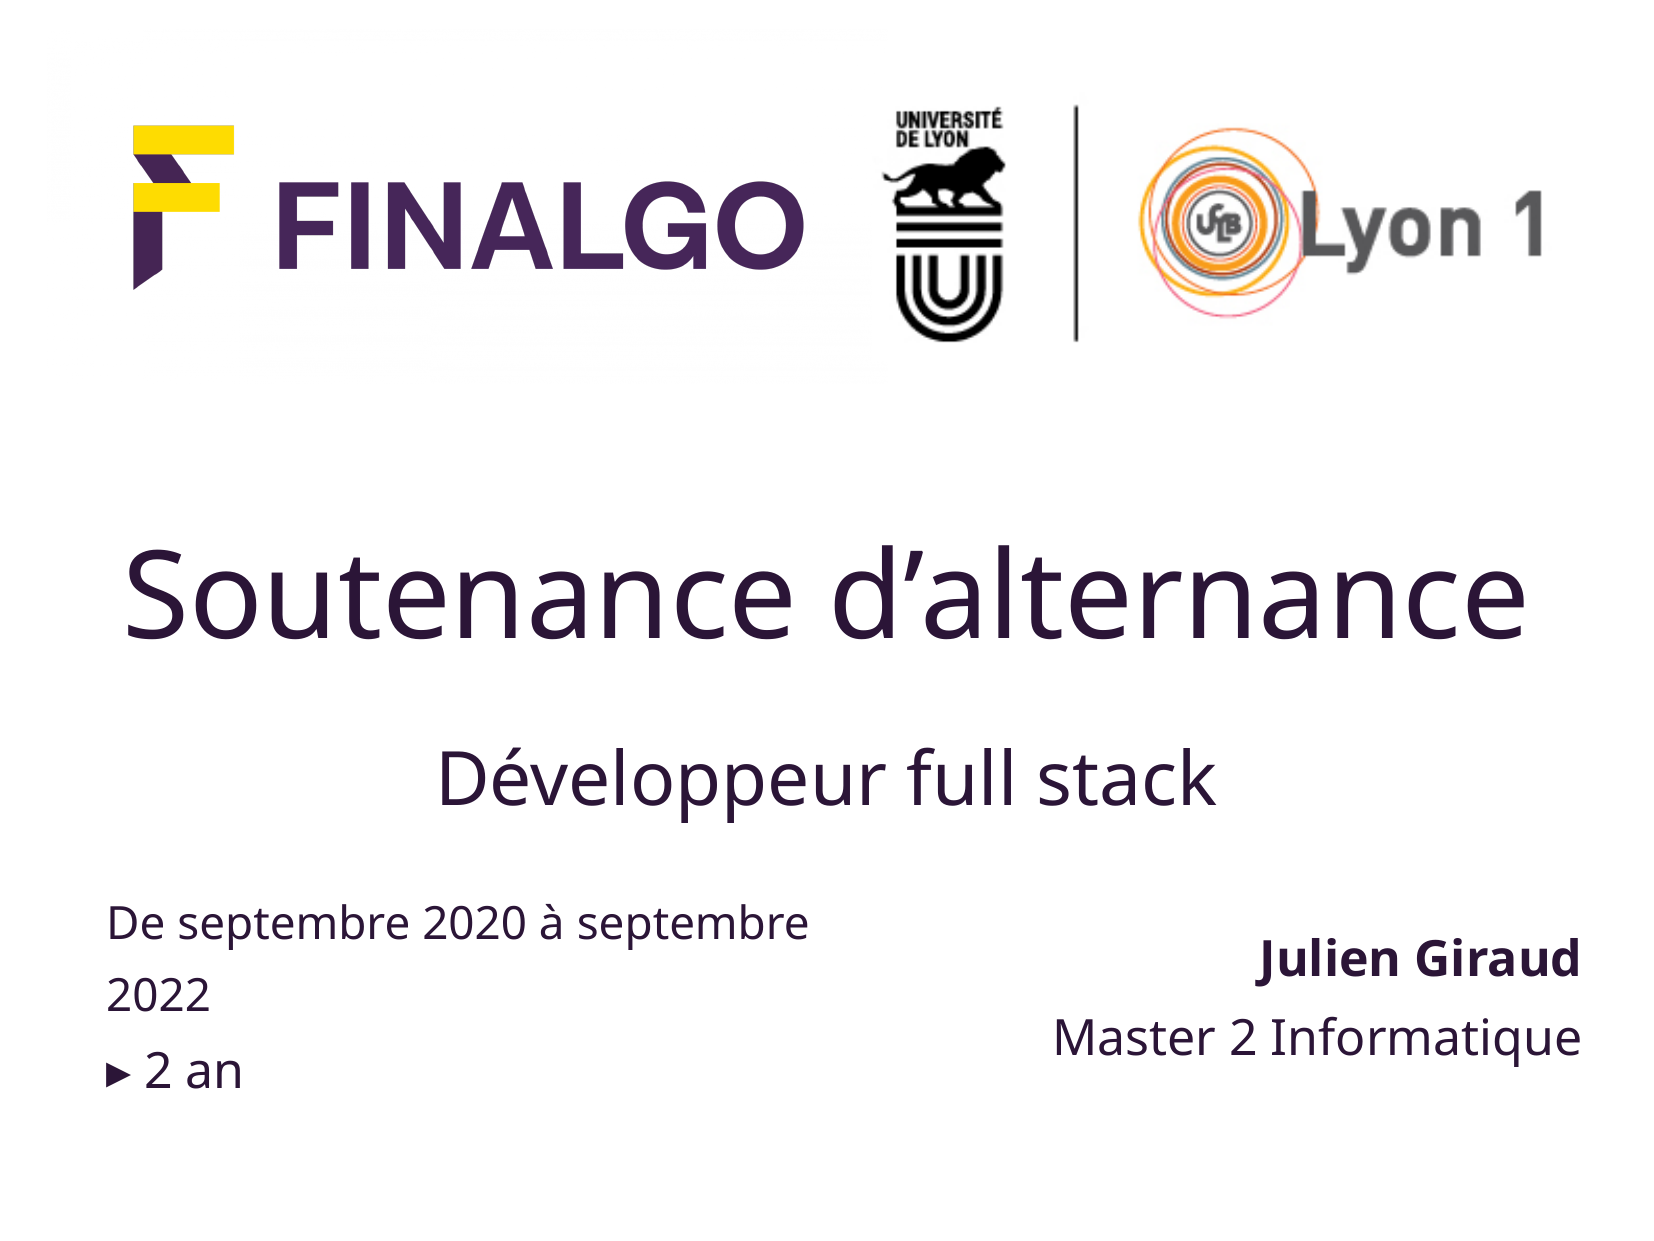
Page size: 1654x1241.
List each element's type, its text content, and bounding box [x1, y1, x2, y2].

title Soutenance d’alternance Développeur full stack [82, 424, 1571, 892]
text_box Julien Giraud Master 2 Informatique [992, 915, 1583, 1071]
picture [47, 29, 1554, 384]
text_box De septembre 2020 à septembre 2022 ▸ 2 an [106, 881, 922, 1065]
